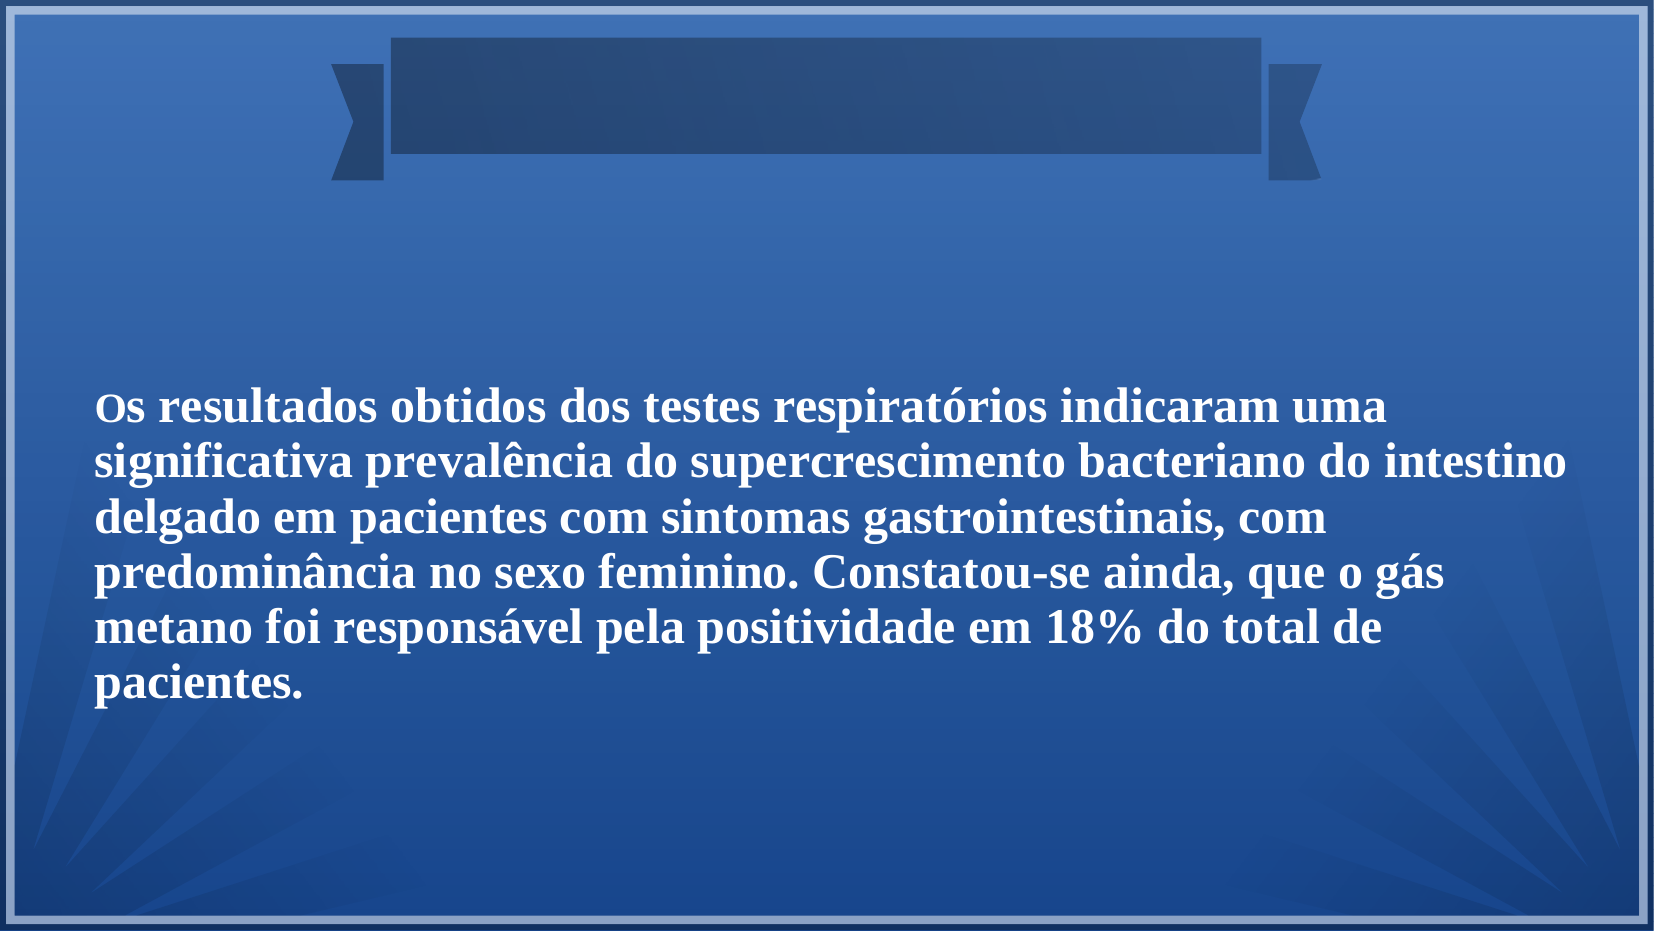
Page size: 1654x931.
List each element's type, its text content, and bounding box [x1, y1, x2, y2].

text_box Os resultados obtidos dos testes respiratórios indicaram uma significativa prevalência do supercrescimento bacteriano do intestino delgado em pacientes com sintomas gastrointestinais, com predominância no sexo feminino. Constatou-se ainda, que o gás metano foi responsável pela positividade em 18% do total de pacientes. [94, 377, 1571, 802]
list [82, 224, 1571, 848]
